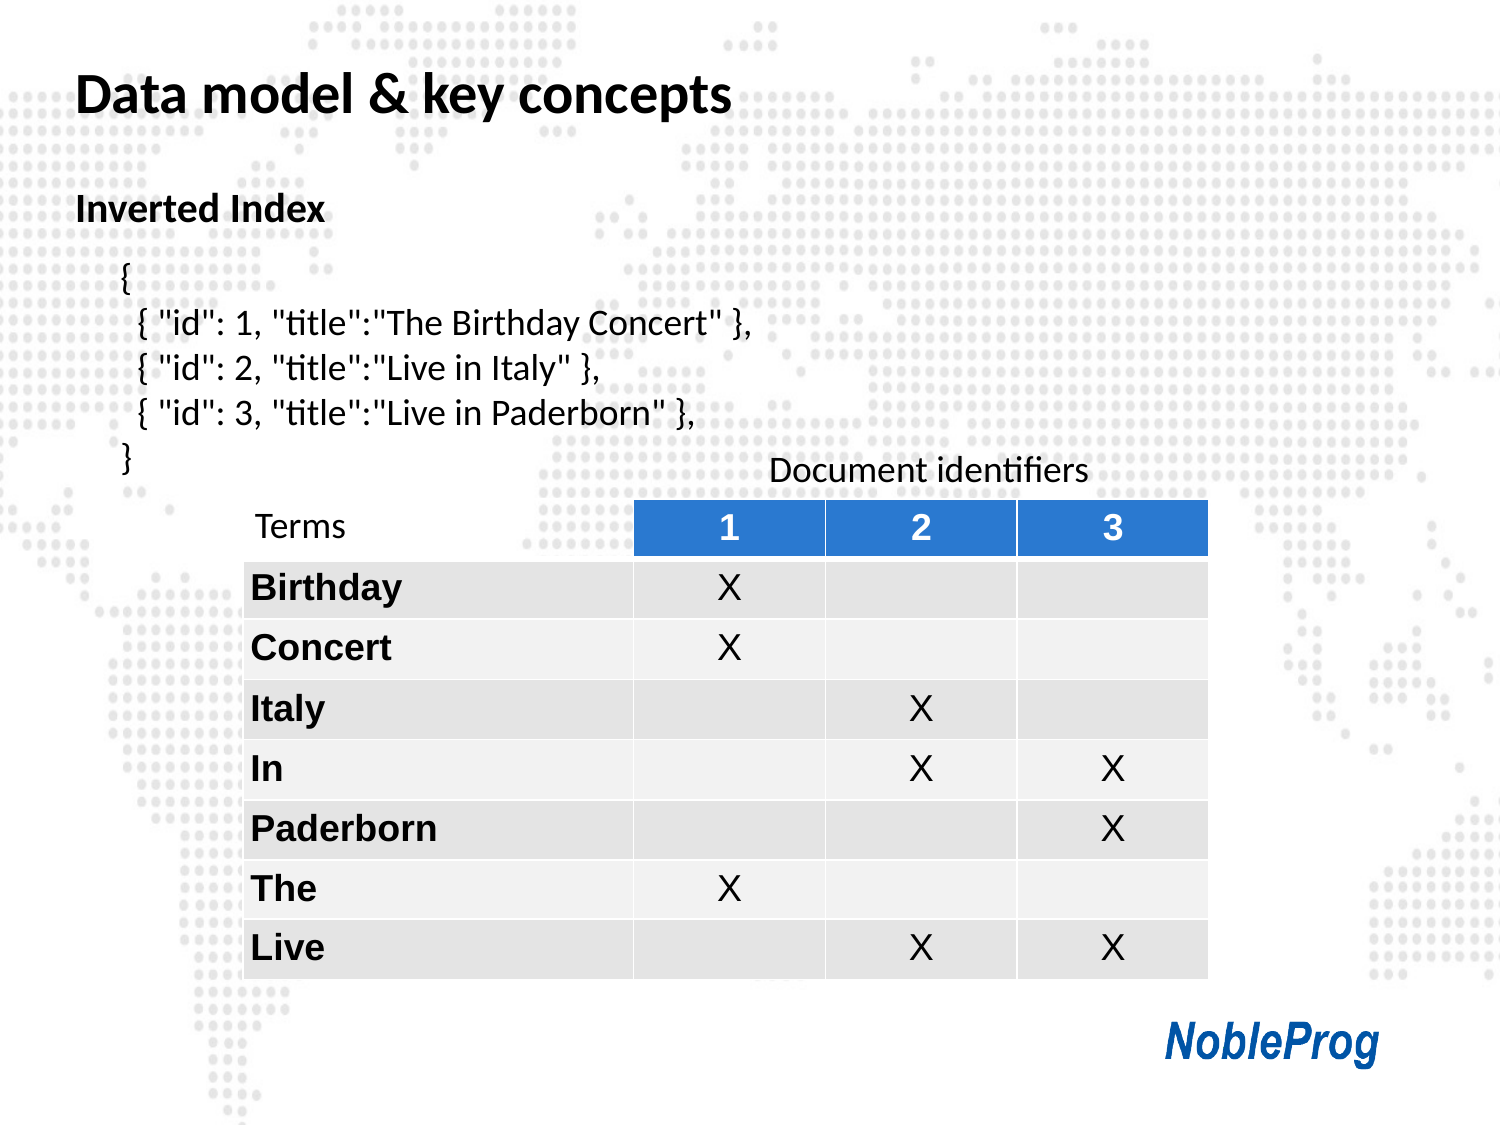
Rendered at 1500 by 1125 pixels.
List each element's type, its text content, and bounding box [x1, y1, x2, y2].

table_cell [826, 801, 1016, 859]
picture [0, 0, 1500, 1125]
table_cell X [826, 920, 1016, 979]
text_box Inverted Index [75, 180, 1425, 231]
table_cell Italy [244, 680, 633, 739]
table_cell X [826, 680, 1016, 739]
table_cell In [244, 740, 633, 799]
table_cell [634, 920, 825, 979]
table_cell The [244, 861, 633, 918]
table_cell [1018, 562, 1208, 618]
table_cell X [634, 861, 825, 918]
text_box Terms [247, 493, 354, 553]
text_box Document identifiers [761, 438, 1097, 498]
table_cell Paderborn [244, 801, 633, 859]
table_cell [826, 620, 1016, 679]
table_header 1 [634, 500, 825, 556]
table_cell [634, 680, 825, 739]
table_cell Birthday [244, 562, 633, 618]
table_cell [634, 740, 825, 799]
table_cell [826, 562, 1016, 618]
table_cell X [1018, 801, 1208, 859]
text_box Data model & key concepts [75, 55, 1425, 127]
table_cell X [634, 620, 825, 679]
table_cell [1018, 620, 1208, 679]
table_cell [826, 861, 1016, 918]
table_header 2 [826, 500, 1016, 556]
table_cell X [634, 562, 825, 618]
table_cell X [1018, 740, 1208, 799]
table_cell Concert [244, 620, 633, 679]
text_box { { "id": 1, "title":"The Birthday Concert" }, { "id": 2, "title":"Live in Italy" }, { "id": 3, "title":"Live in Paderborn" }, } [112, 245, 761, 485]
table_cell X [826, 740, 1016, 799]
table_cell X [1018, 920, 1208, 979]
table_cell [634, 801, 825, 859]
table_header 3 [1018, 500, 1208, 556]
table_cell [1018, 680, 1208, 739]
table_header e [244, 500, 633, 556]
table_cell Live [244, 920, 633, 979]
table_cell [1018, 861, 1208, 918]
